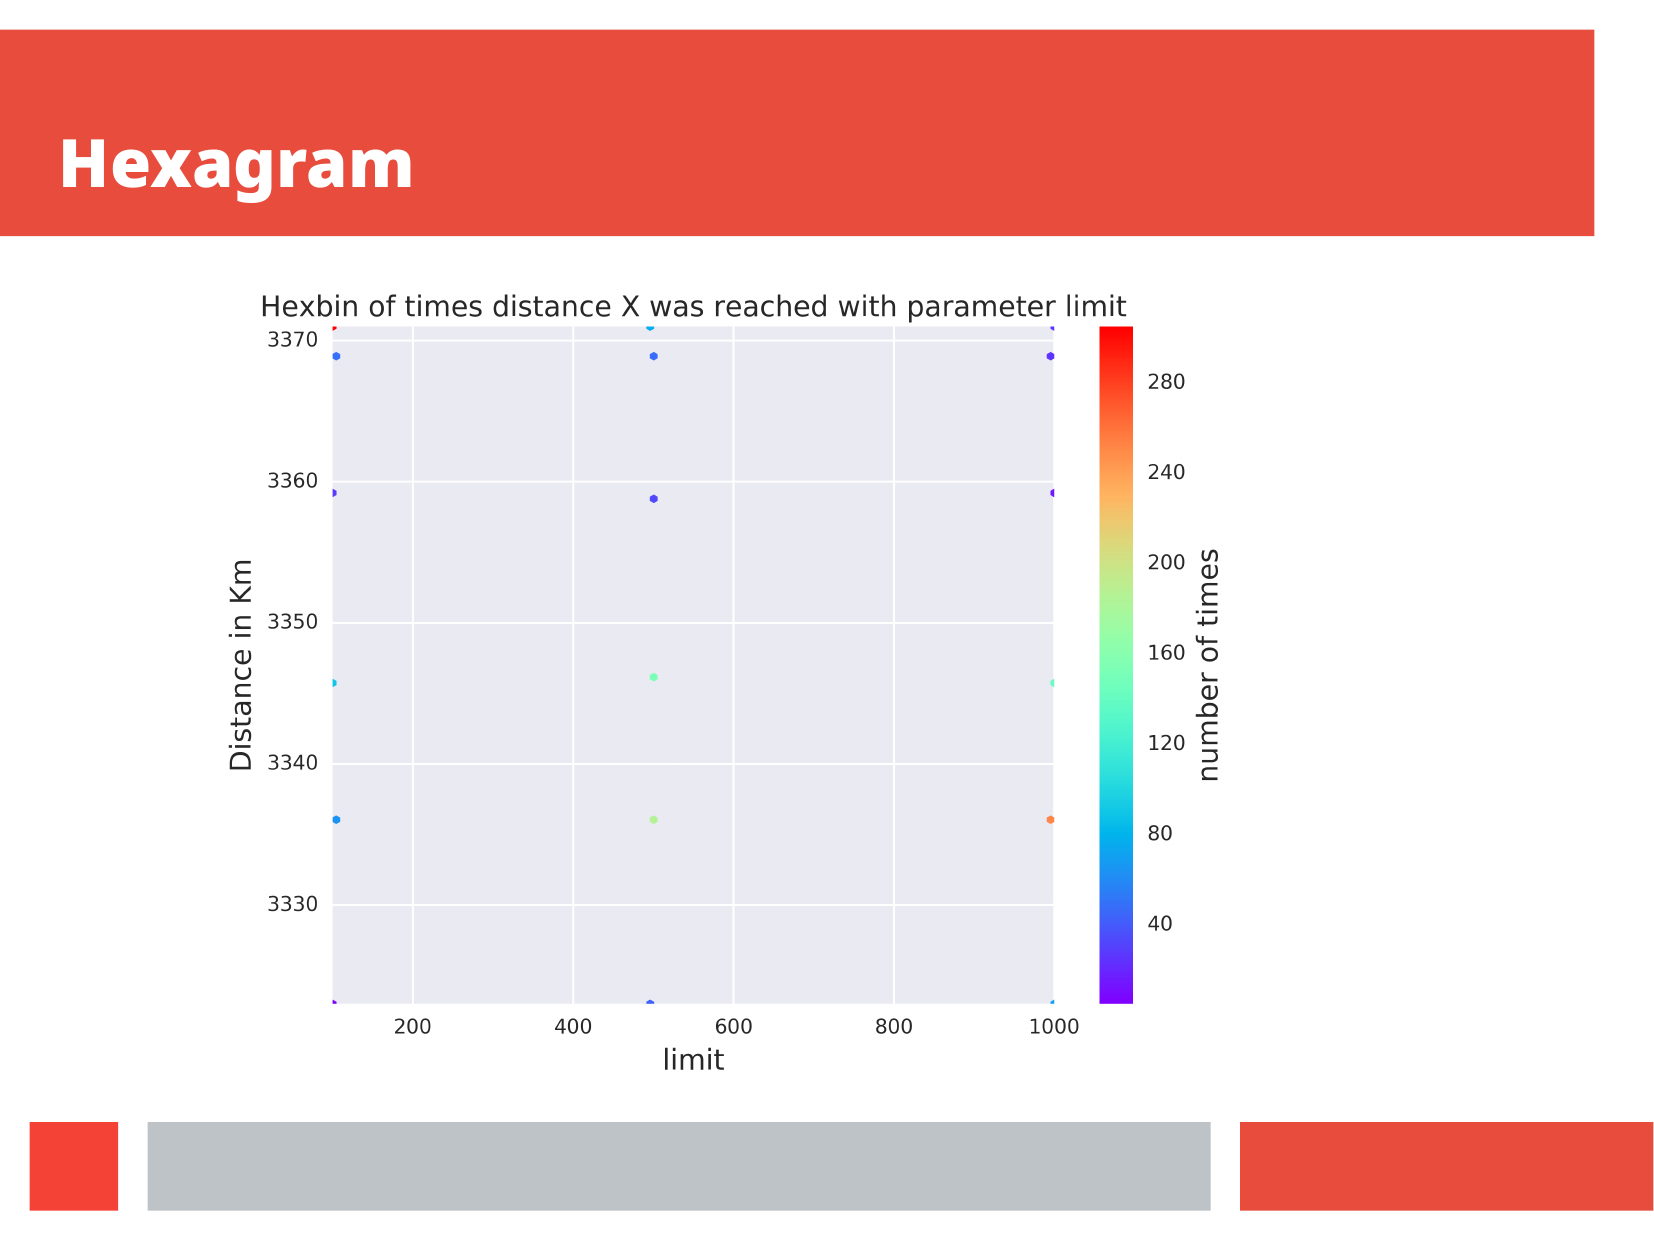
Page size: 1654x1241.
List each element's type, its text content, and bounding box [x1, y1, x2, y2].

title Hexagram [59, 59, 1595, 207]
picture [187, 239, 1351, 1113]
